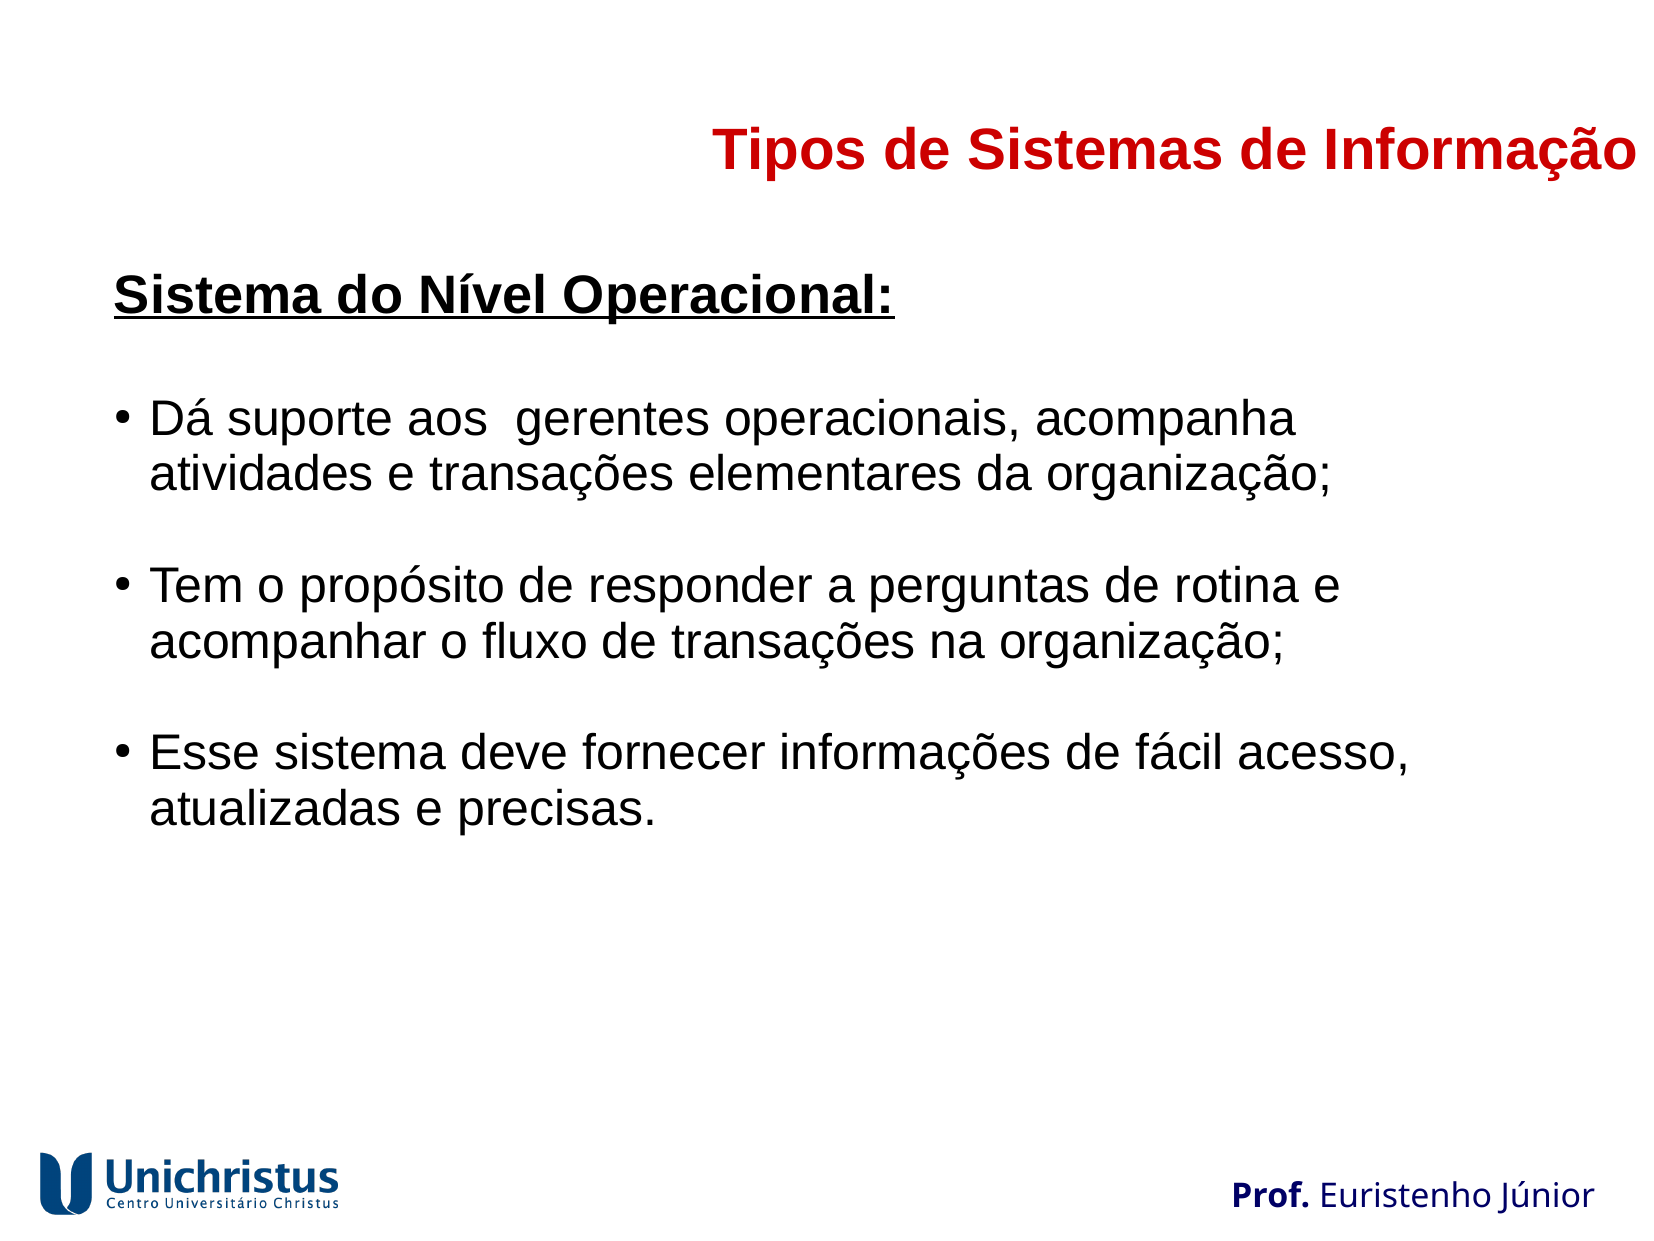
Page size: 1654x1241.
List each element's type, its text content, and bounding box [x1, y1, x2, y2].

picture [35, 1149, 343, 1217]
text_box Prof. Euristenho Júnior [1216, 1163, 1654, 1224]
text_box Sistema do Nível Operacional: Dá suporte aos gerentes operacionais, acompanha atividades e transações elementares da organização; Tem o propósito de responder a perguntas de rotina e acompanhar o fluxo de transações na organização; Esse sistema deve fornecer informações de fácil acesso, atualizadas e precisas. [63, 257, 1489, 844]
text_box Tipos de Sistemas de Informação [698, 109, 1654, 189]
